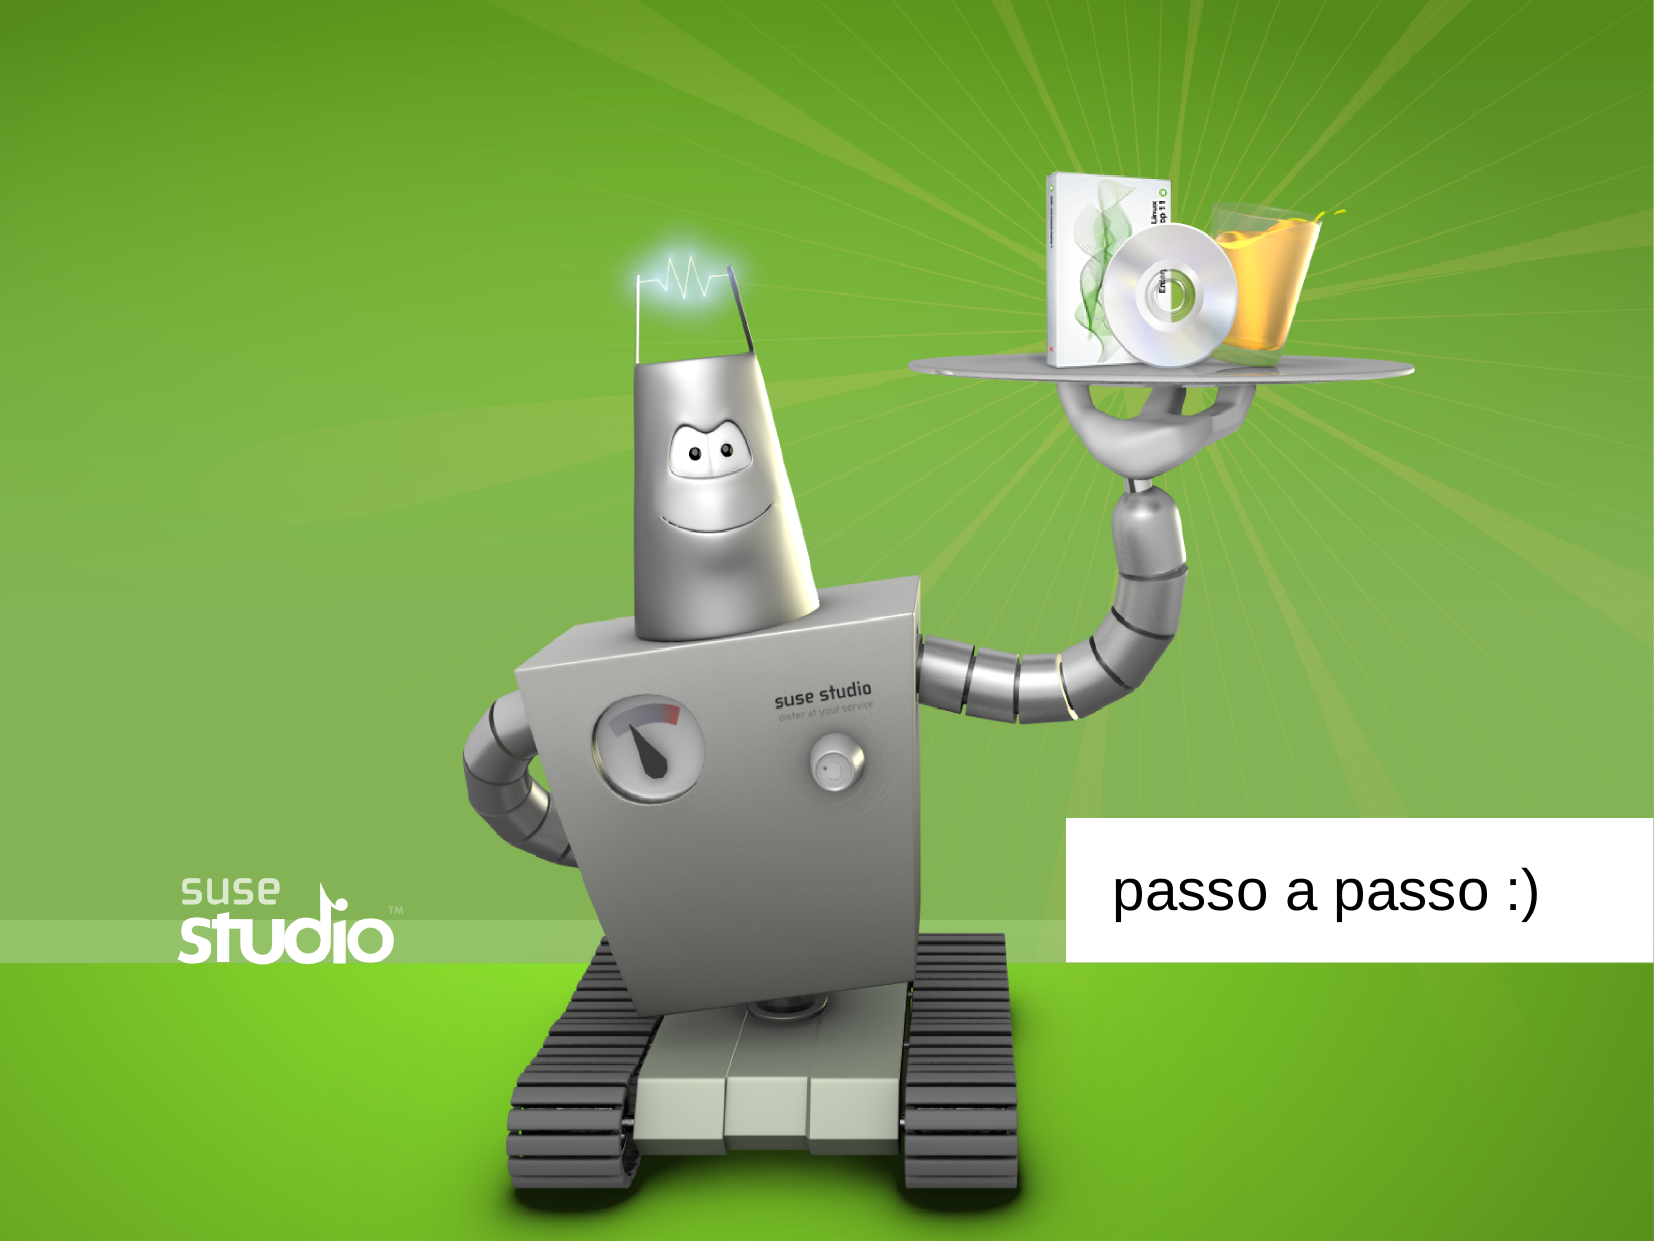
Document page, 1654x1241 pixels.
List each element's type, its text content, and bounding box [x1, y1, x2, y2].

text_box [1066, 818, 1654, 963]
picture [0, 0, 1654, 1241]
text_box passo a passo :) [842, 850, 1557, 958]
